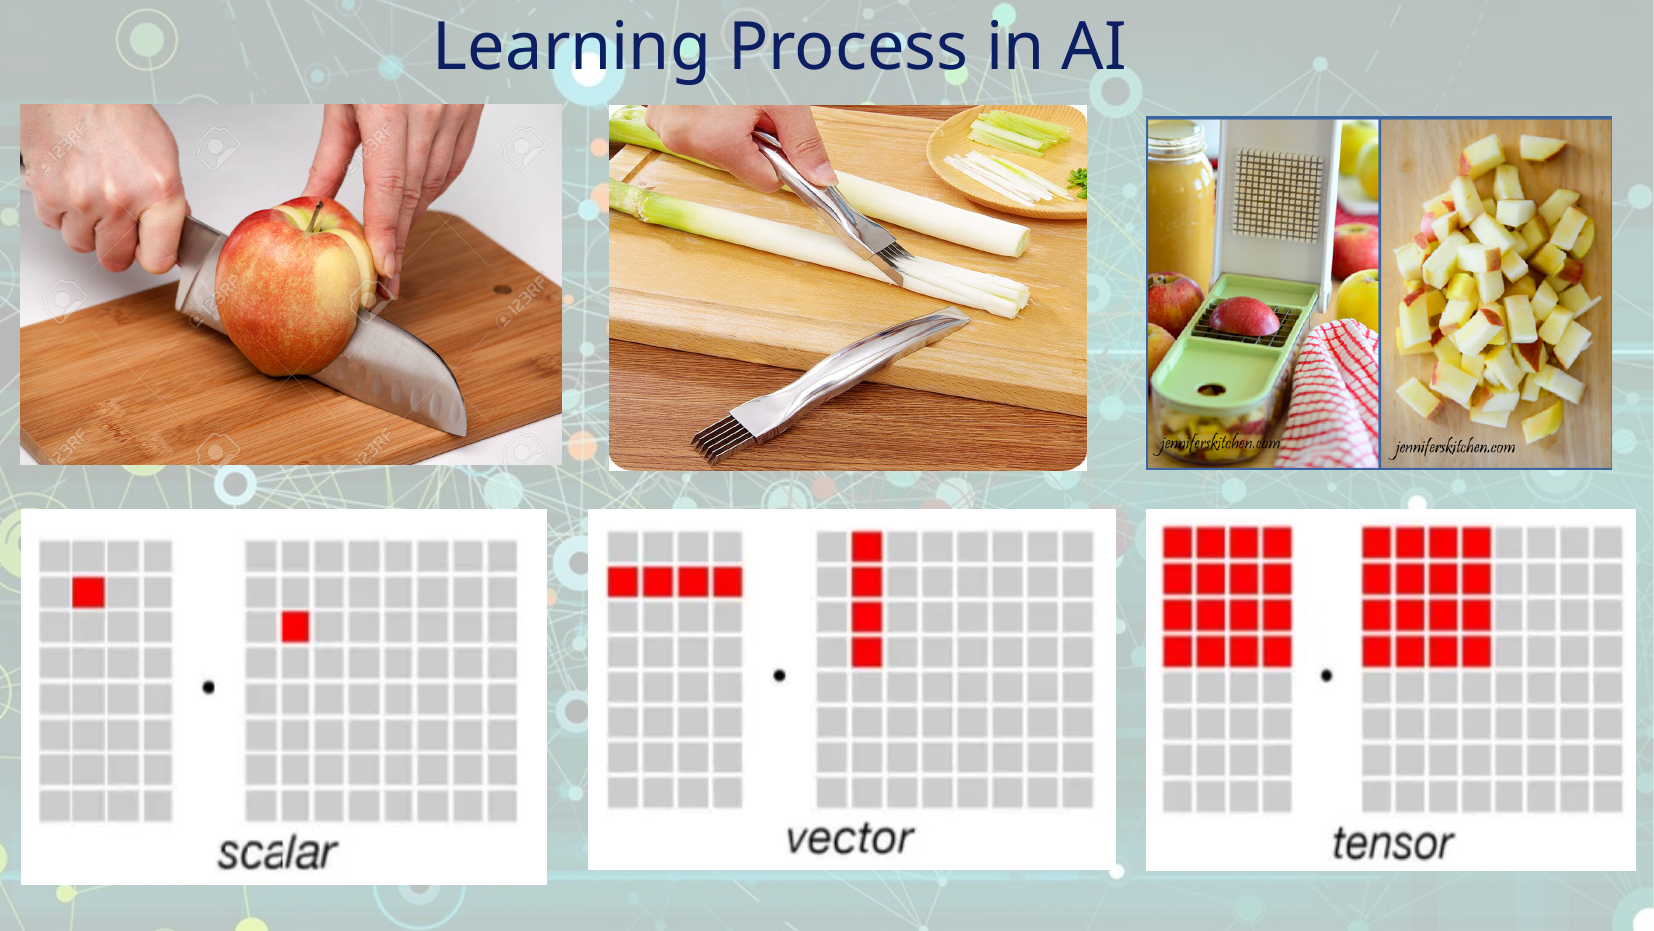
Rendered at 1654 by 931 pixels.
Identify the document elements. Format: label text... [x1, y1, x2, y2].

picture [20, 104, 562, 466]
picture [1146, 509, 1636, 871]
picture [588, 509, 1116, 871]
picture [21, 509, 547, 886]
title Learning Process in AI [201, 5, 1360, 81]
picture [1146, 116, 1612, 470]
picture [609, 105, 1087, 471]
